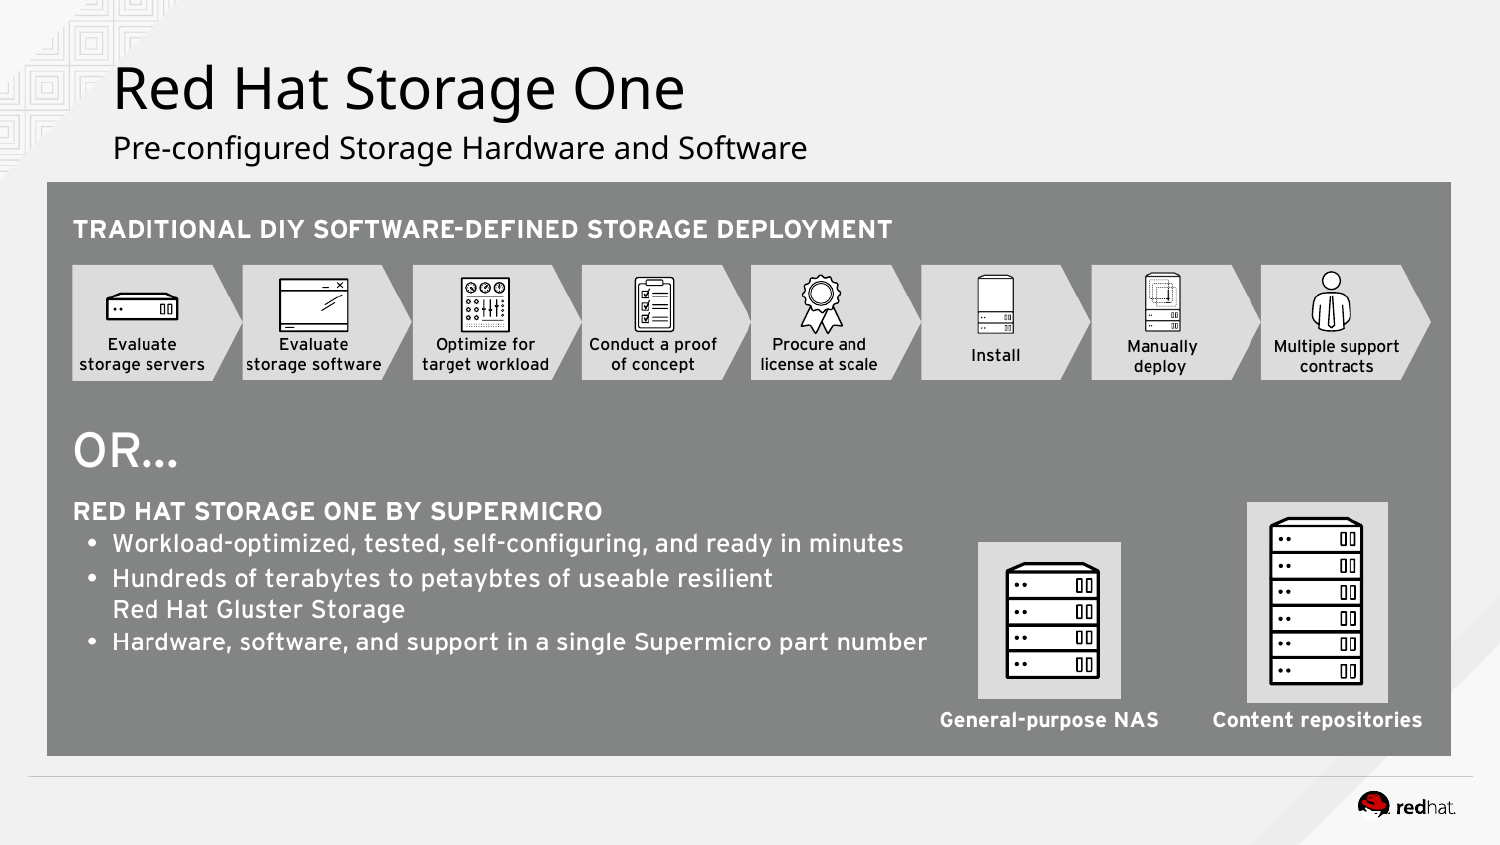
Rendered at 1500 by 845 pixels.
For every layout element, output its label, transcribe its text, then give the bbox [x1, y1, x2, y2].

title Red Hat Storage One Pre-configured Storage Hardware and Software [112, 0, 1388, 169]
picture [0, 0, 1500, 845]
